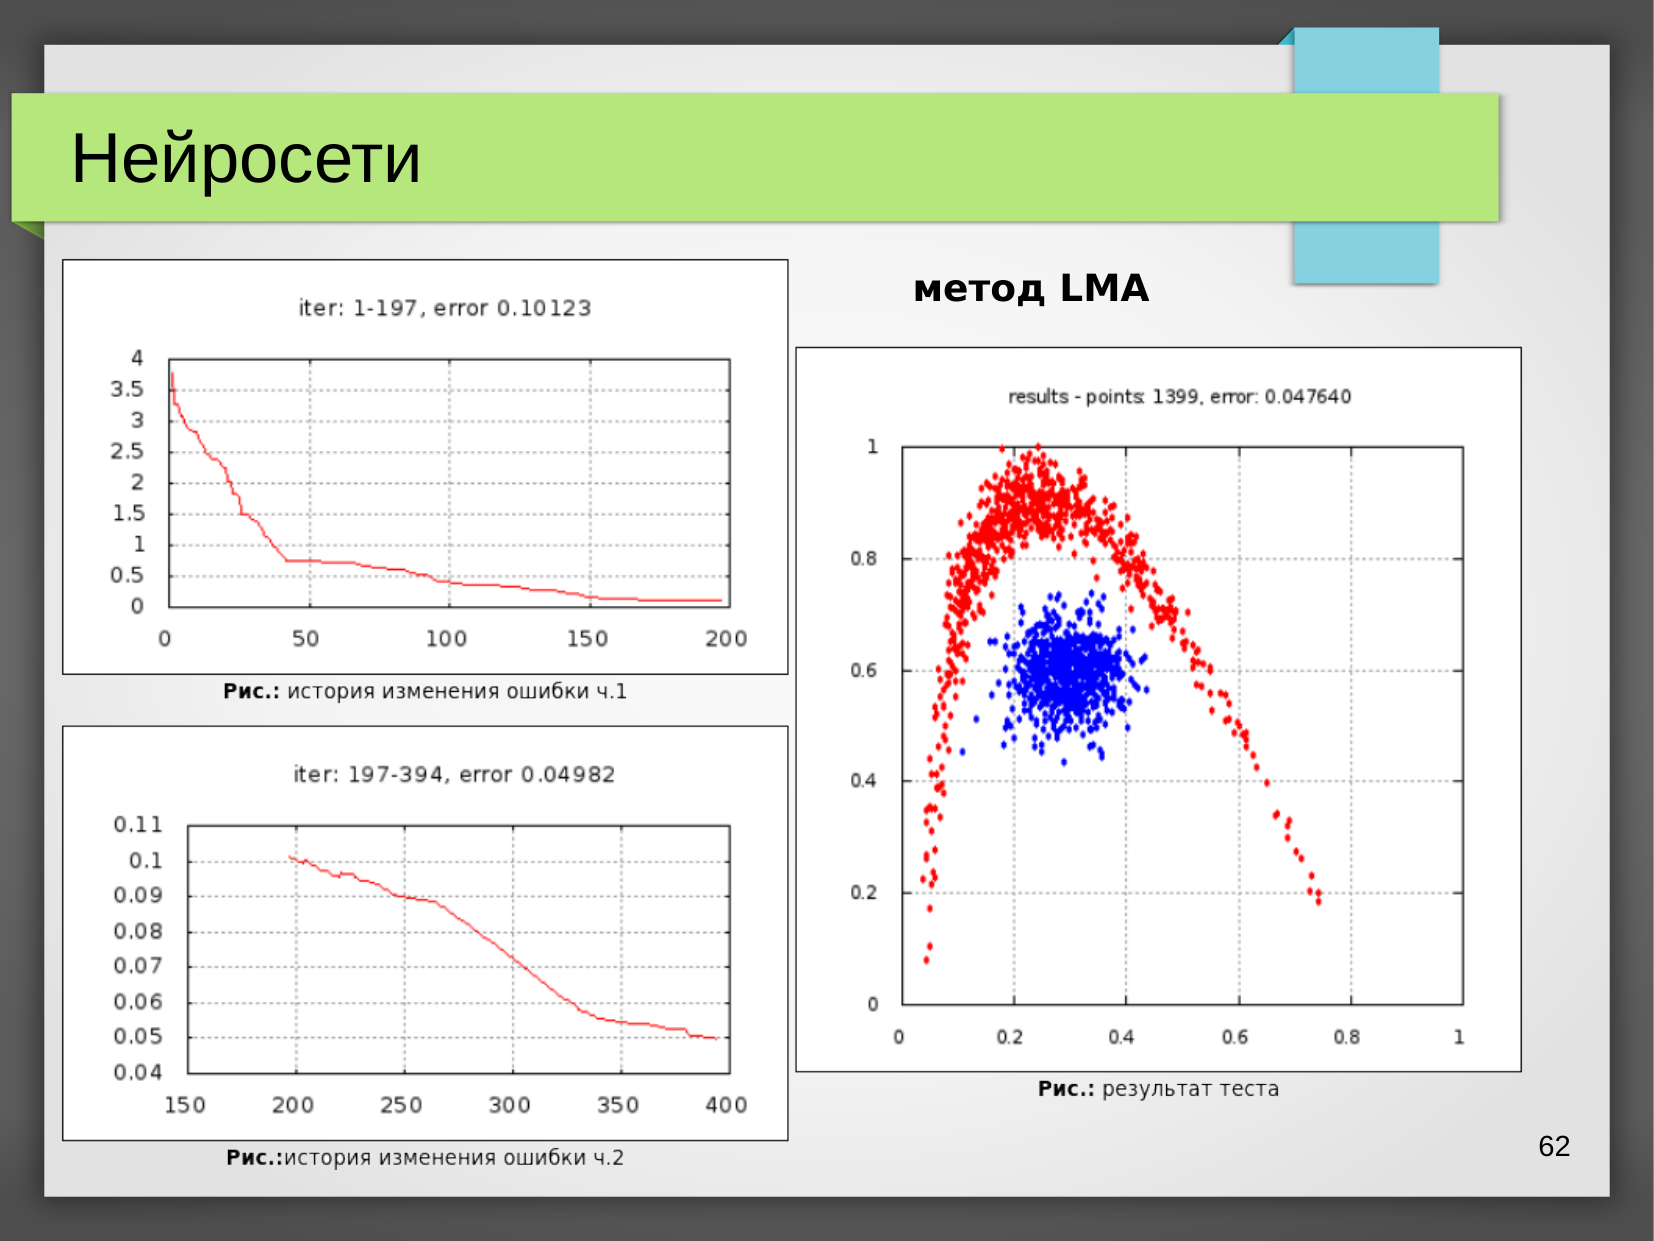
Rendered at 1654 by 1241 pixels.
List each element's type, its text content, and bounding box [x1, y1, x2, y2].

picture [0, 0, 1654, 1241]
title Нейросети [70, 118, 1205, 199]
